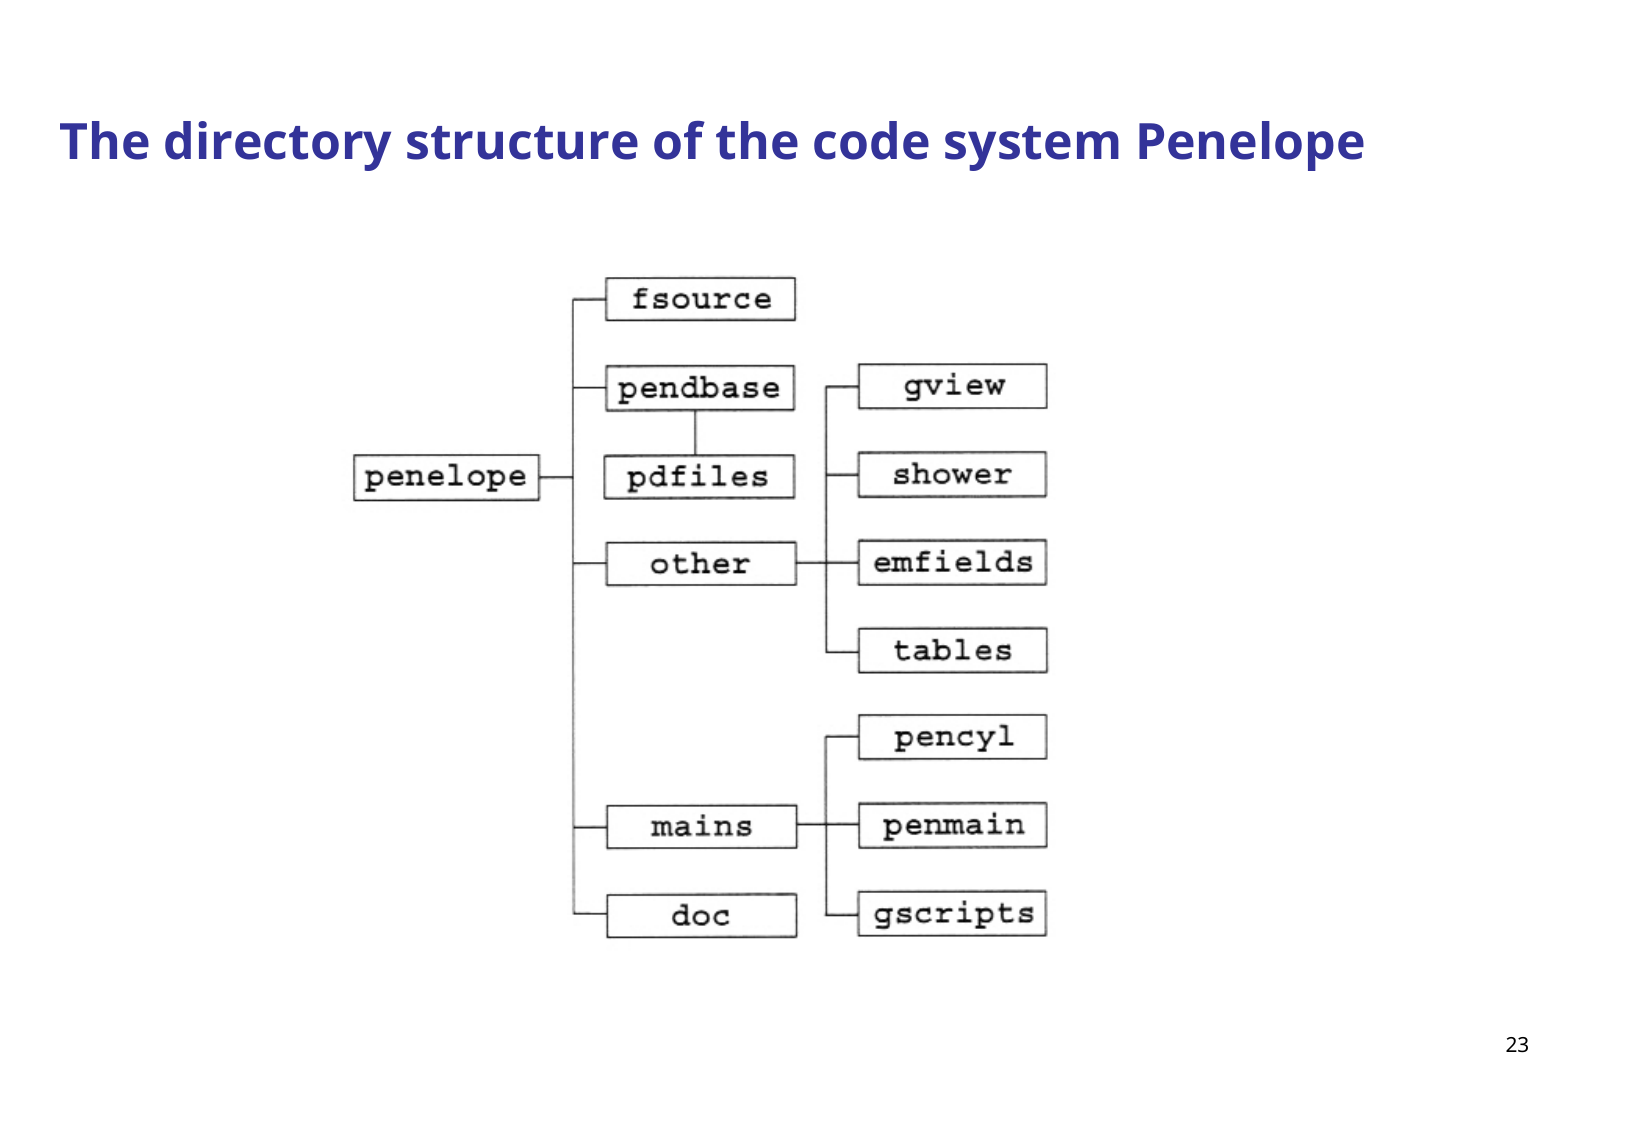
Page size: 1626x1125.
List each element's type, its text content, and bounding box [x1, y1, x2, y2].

text_box The directory structure of the code system Penelope [44, 101, 1581, 178]
picture [269, 240, 1209, 965]
